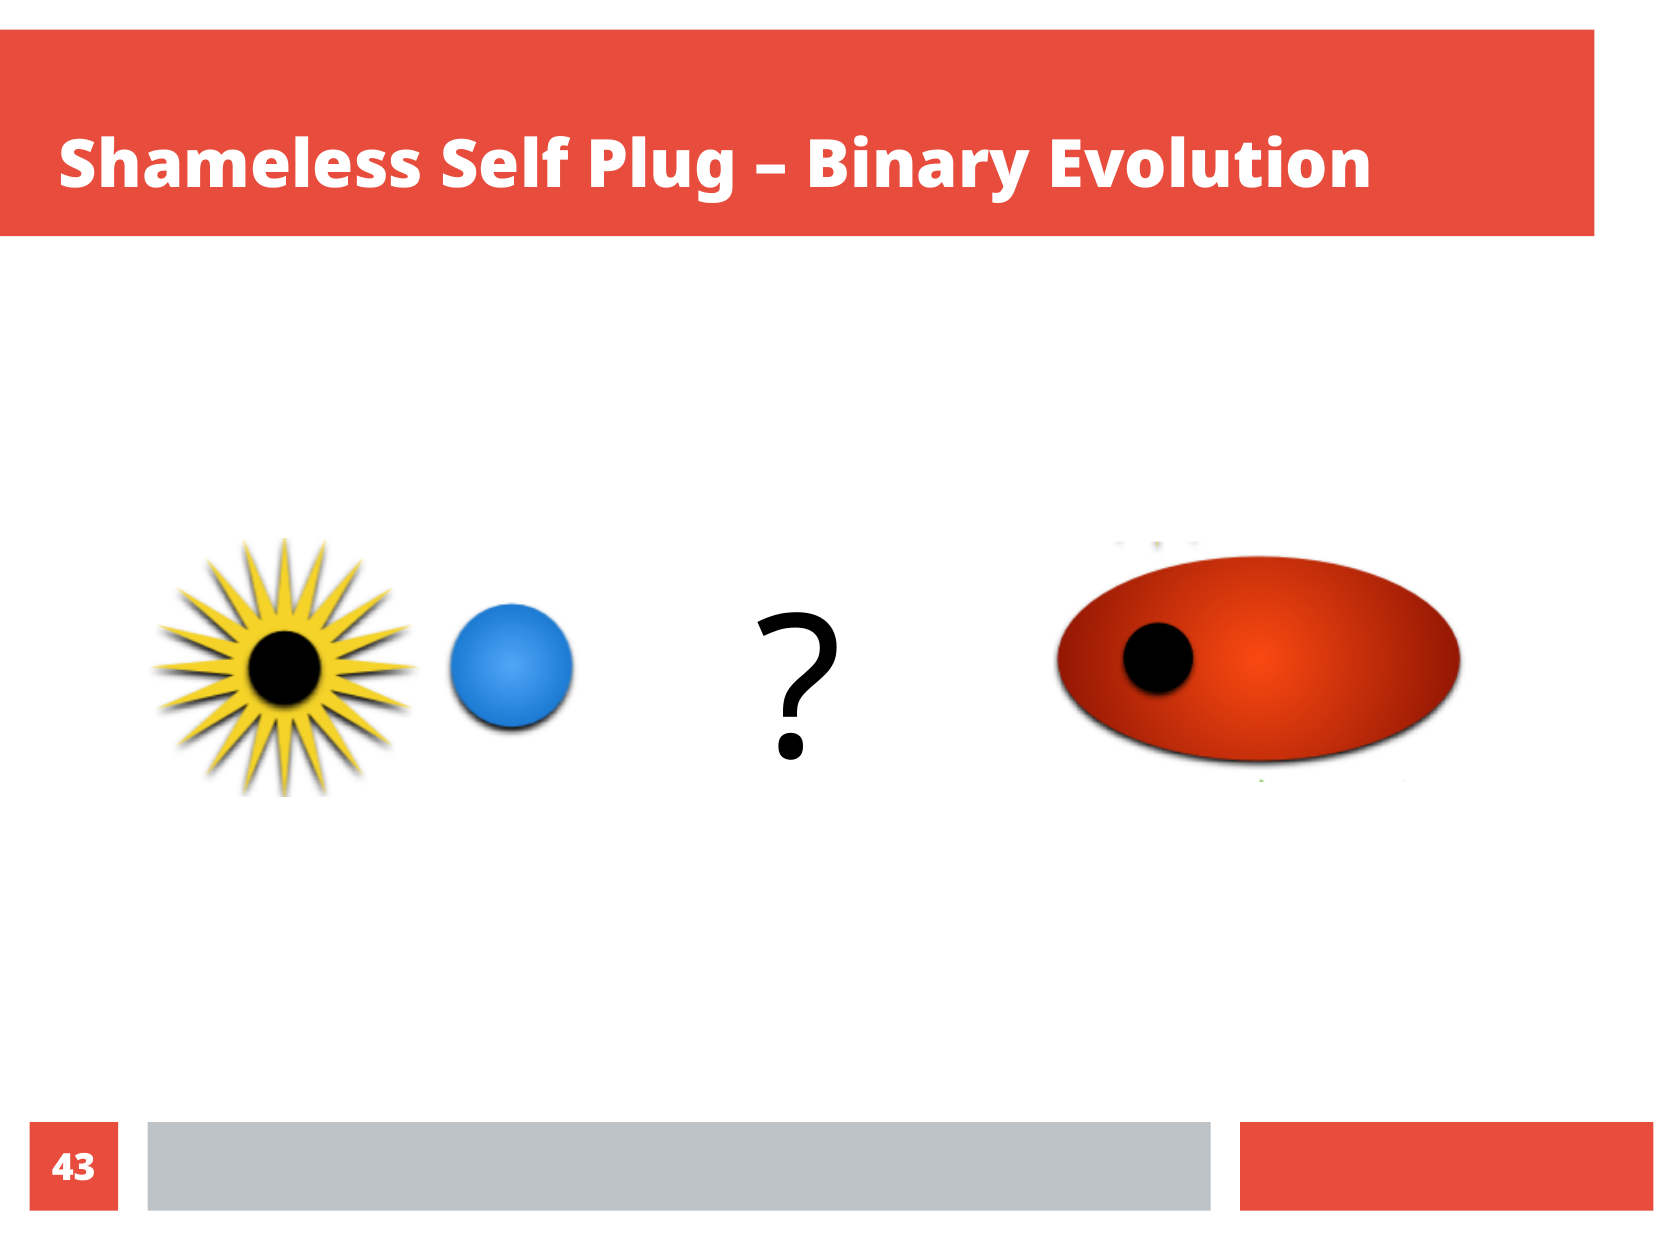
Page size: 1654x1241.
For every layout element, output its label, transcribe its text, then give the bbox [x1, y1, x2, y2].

title Shameless Self Plug – Binary Evolution [59, 59, 1595, 207]
text_box ? [740, 536, 932, 803]
picture [143, 538, 651, 797]
picture [1024, 537, 1505, 782]
